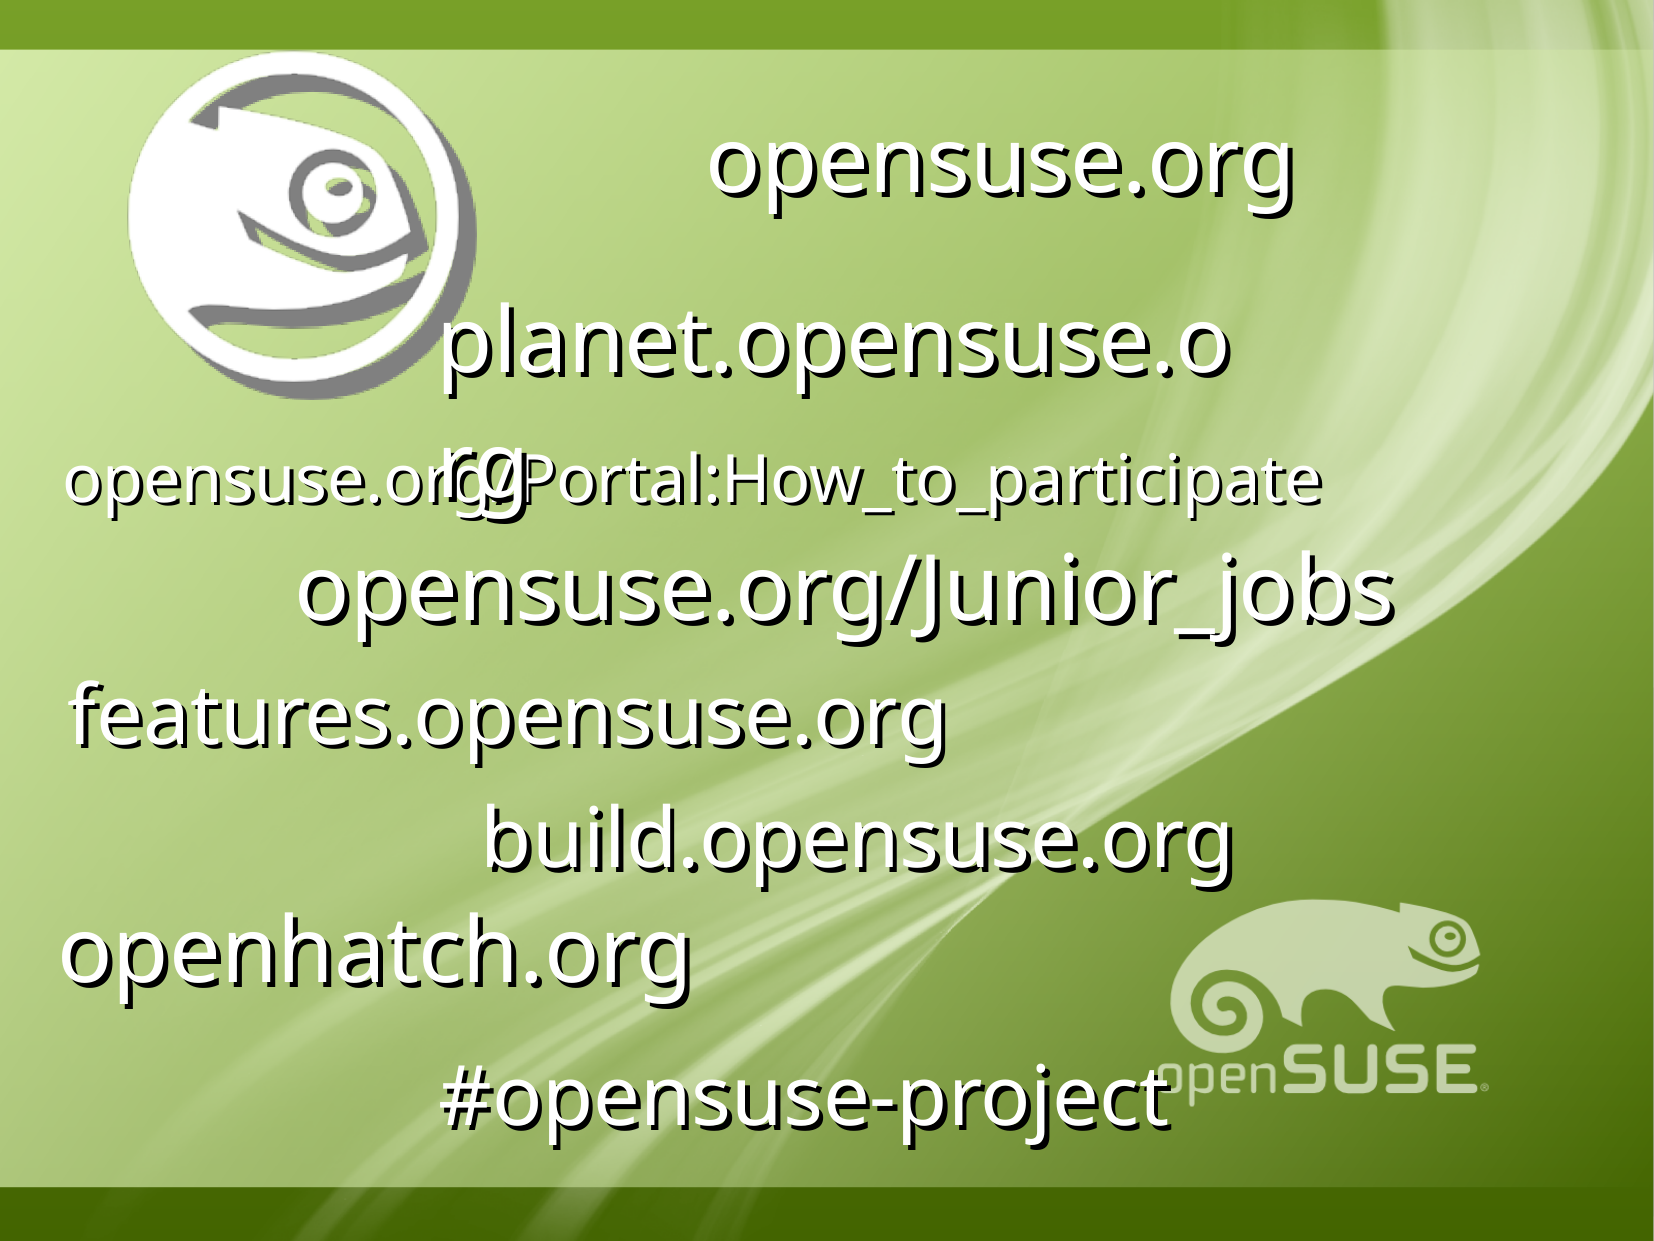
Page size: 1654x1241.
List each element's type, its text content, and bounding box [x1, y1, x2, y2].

text_box opensuse.org/Junior_jobs [279, 550, 1502, 683]
text_box opensuse.org/Portal:How_to_participate [47, 423, 1654, 550]
text_box openhatch.org [42, 876, 1225, 1044]
text_box planet.opensuse.org [422, 266, 1284, 435]
picture [0, 0, 1654, 1241]
text_box features.opensuse.org [52, 647, 1128, 801]
text_box #opensuse-project [423, 1029, 1288, 1183]
text_box opensuse.org [691, 87, 1386, 255]
text_box build.opensuse.org [466, 771, 1330, 925]
